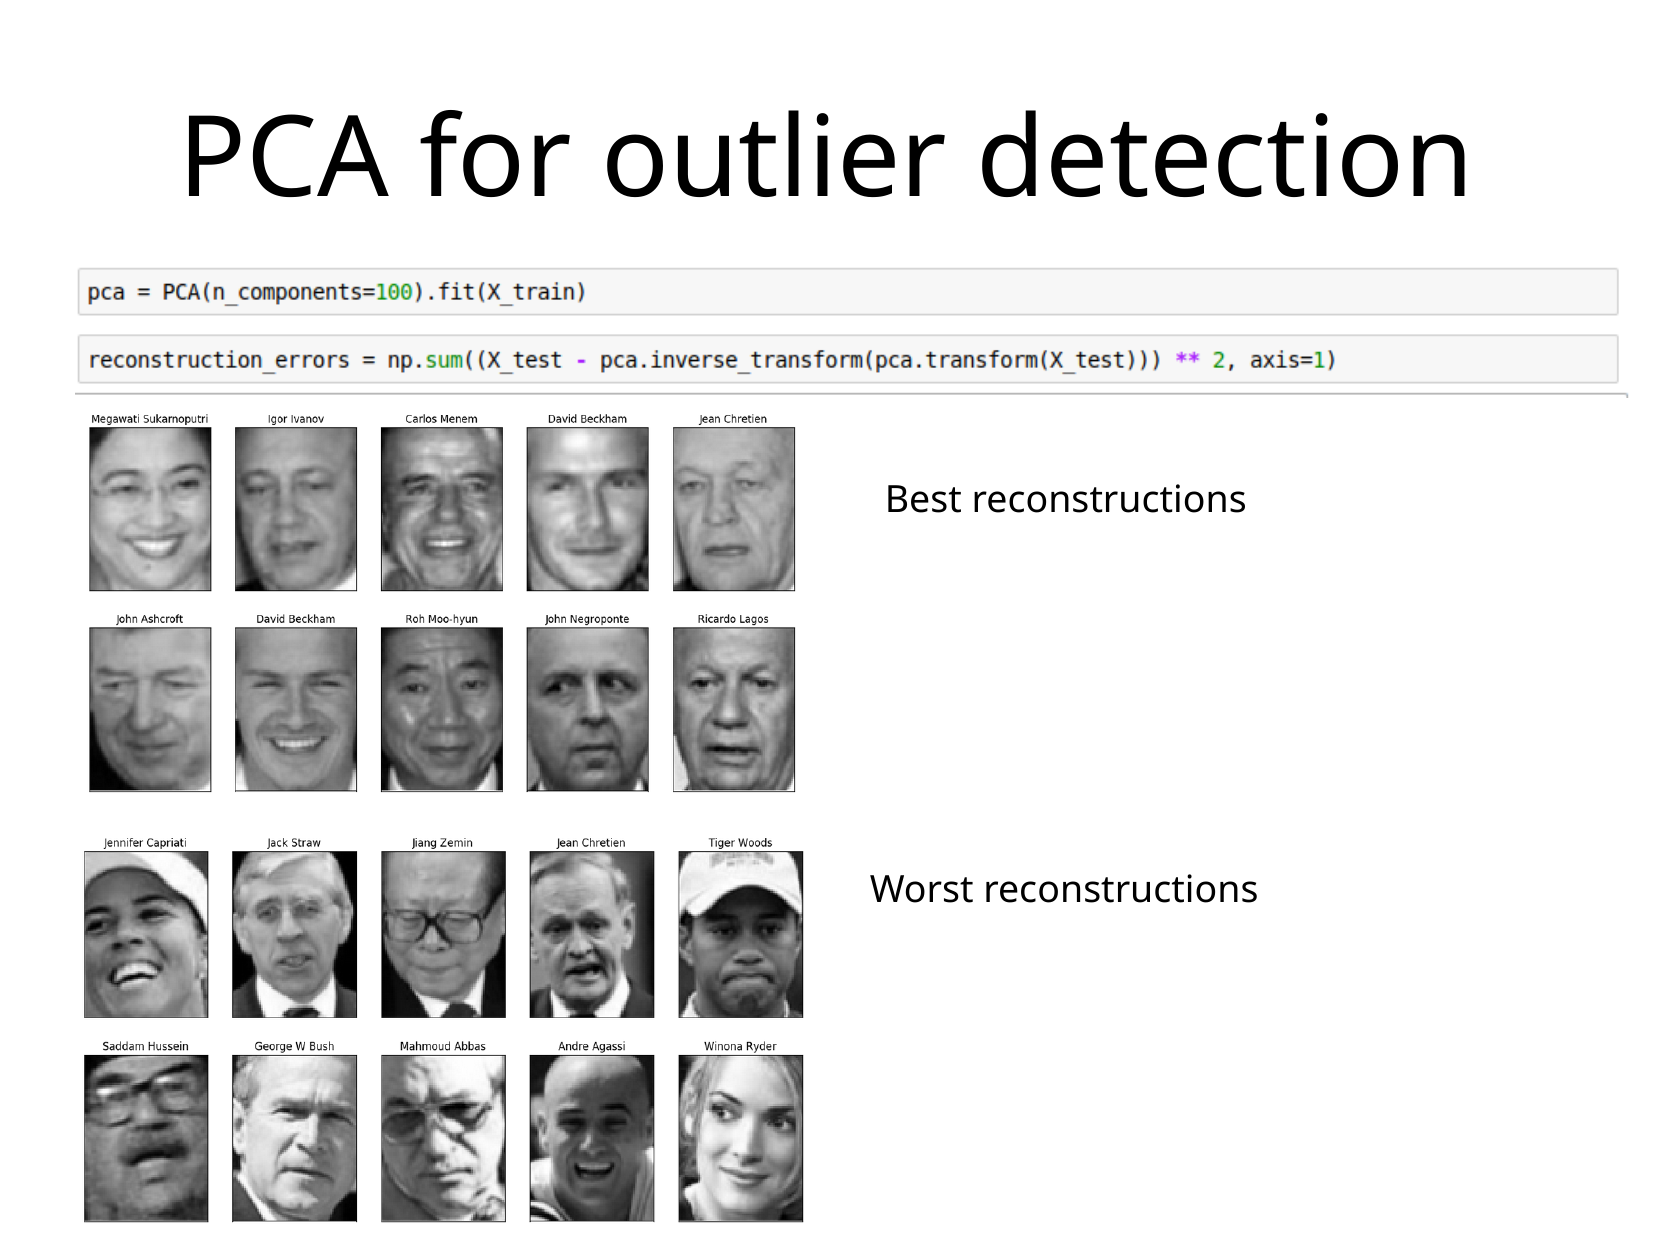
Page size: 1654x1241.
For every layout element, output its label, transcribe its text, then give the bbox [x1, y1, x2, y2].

picture [75, 254, 1633, 398]
text_box Worst reconstructions [855, 855, 1321, 908]
text_box Best reconstructions [870, 465, 1396, 518]
picture [82, 404, 804, 796]
picture [75, 829, 820, 1231]
title PCA for outlier detection [82, 49, 1571, 254]
